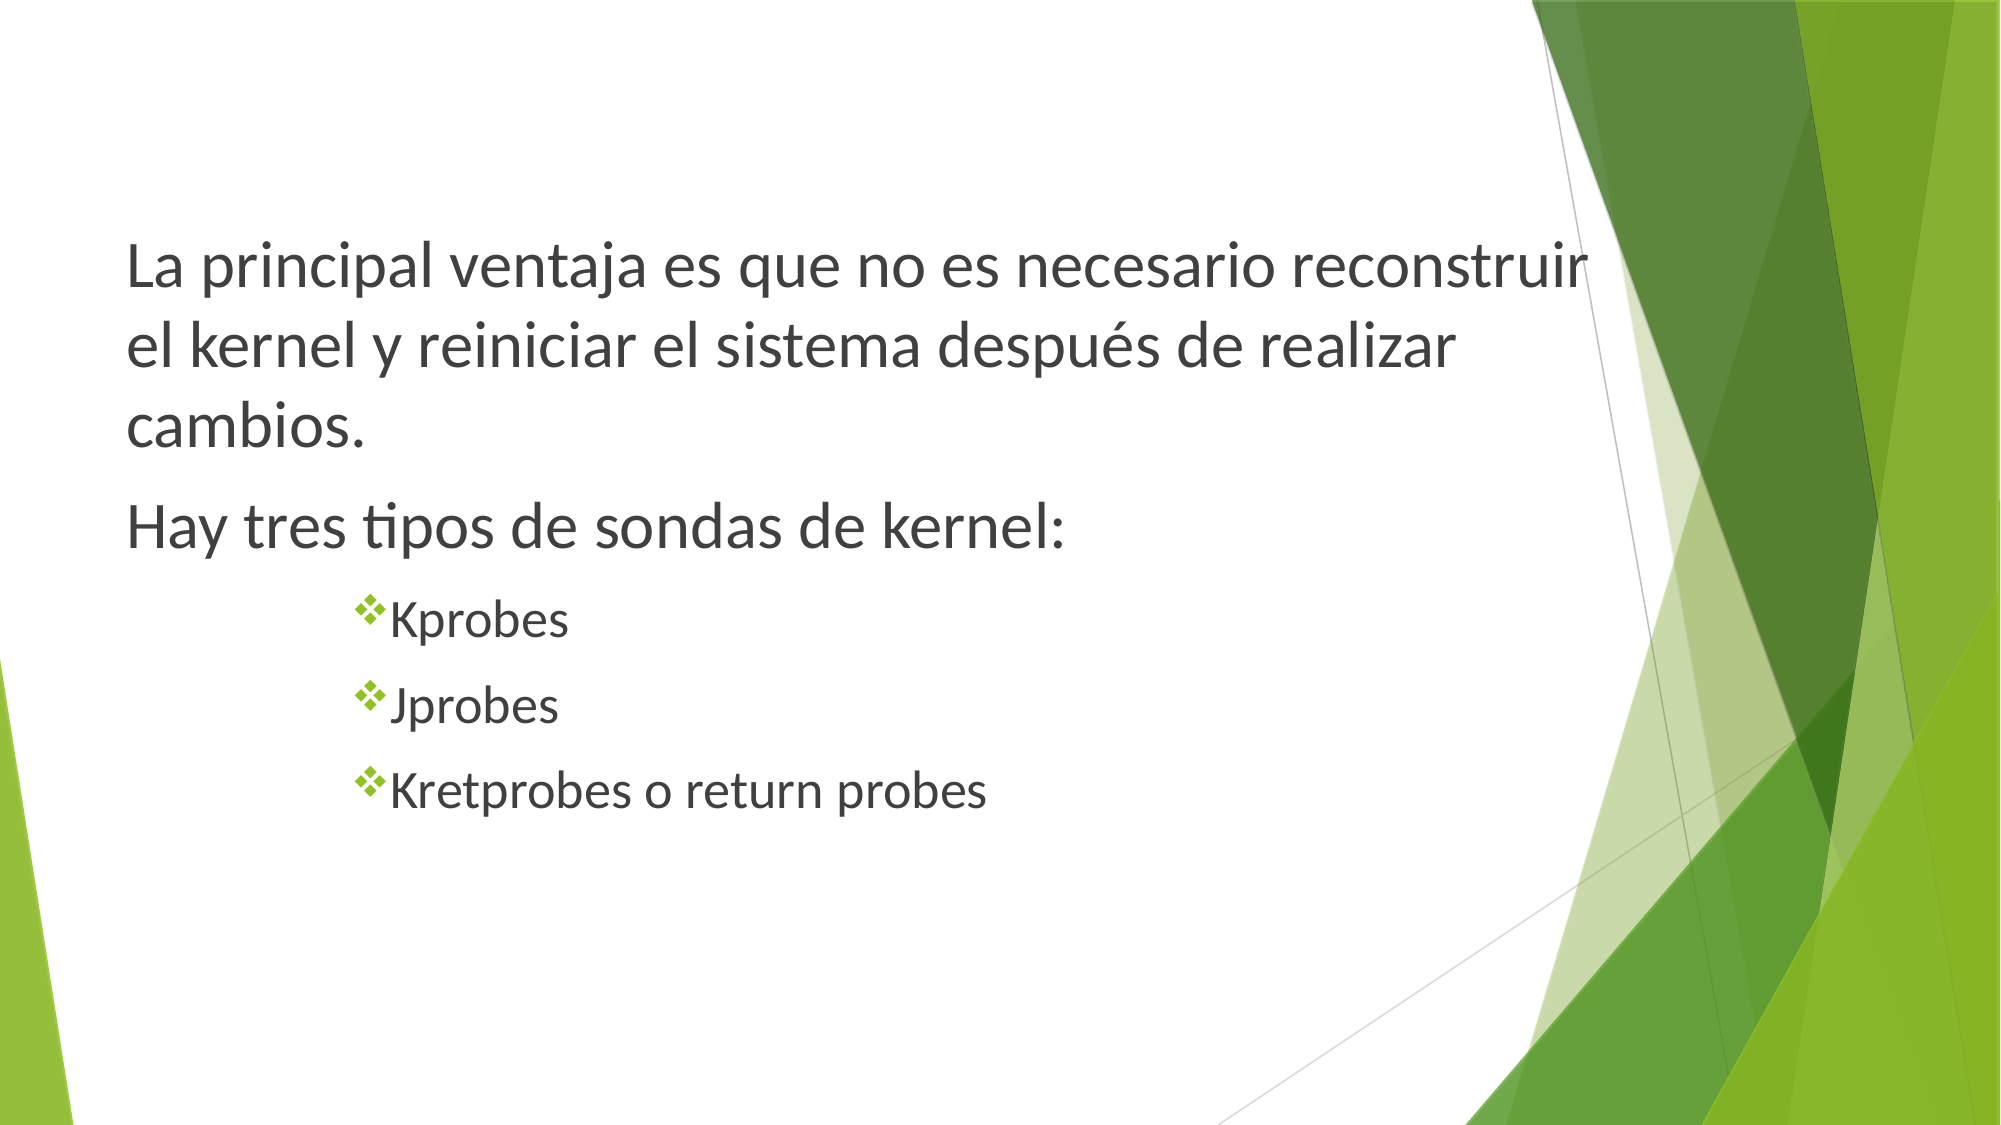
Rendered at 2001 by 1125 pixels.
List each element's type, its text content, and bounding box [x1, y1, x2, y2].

list La principal ventaja es que no es necesario reconstruir el kernel y reiniciar el sistema después de realizar cambios. Hay tres tipos de sondas de kernel: Kprobes Jprobes Kretprobes o return probes [111, 213, 1623, 992]
